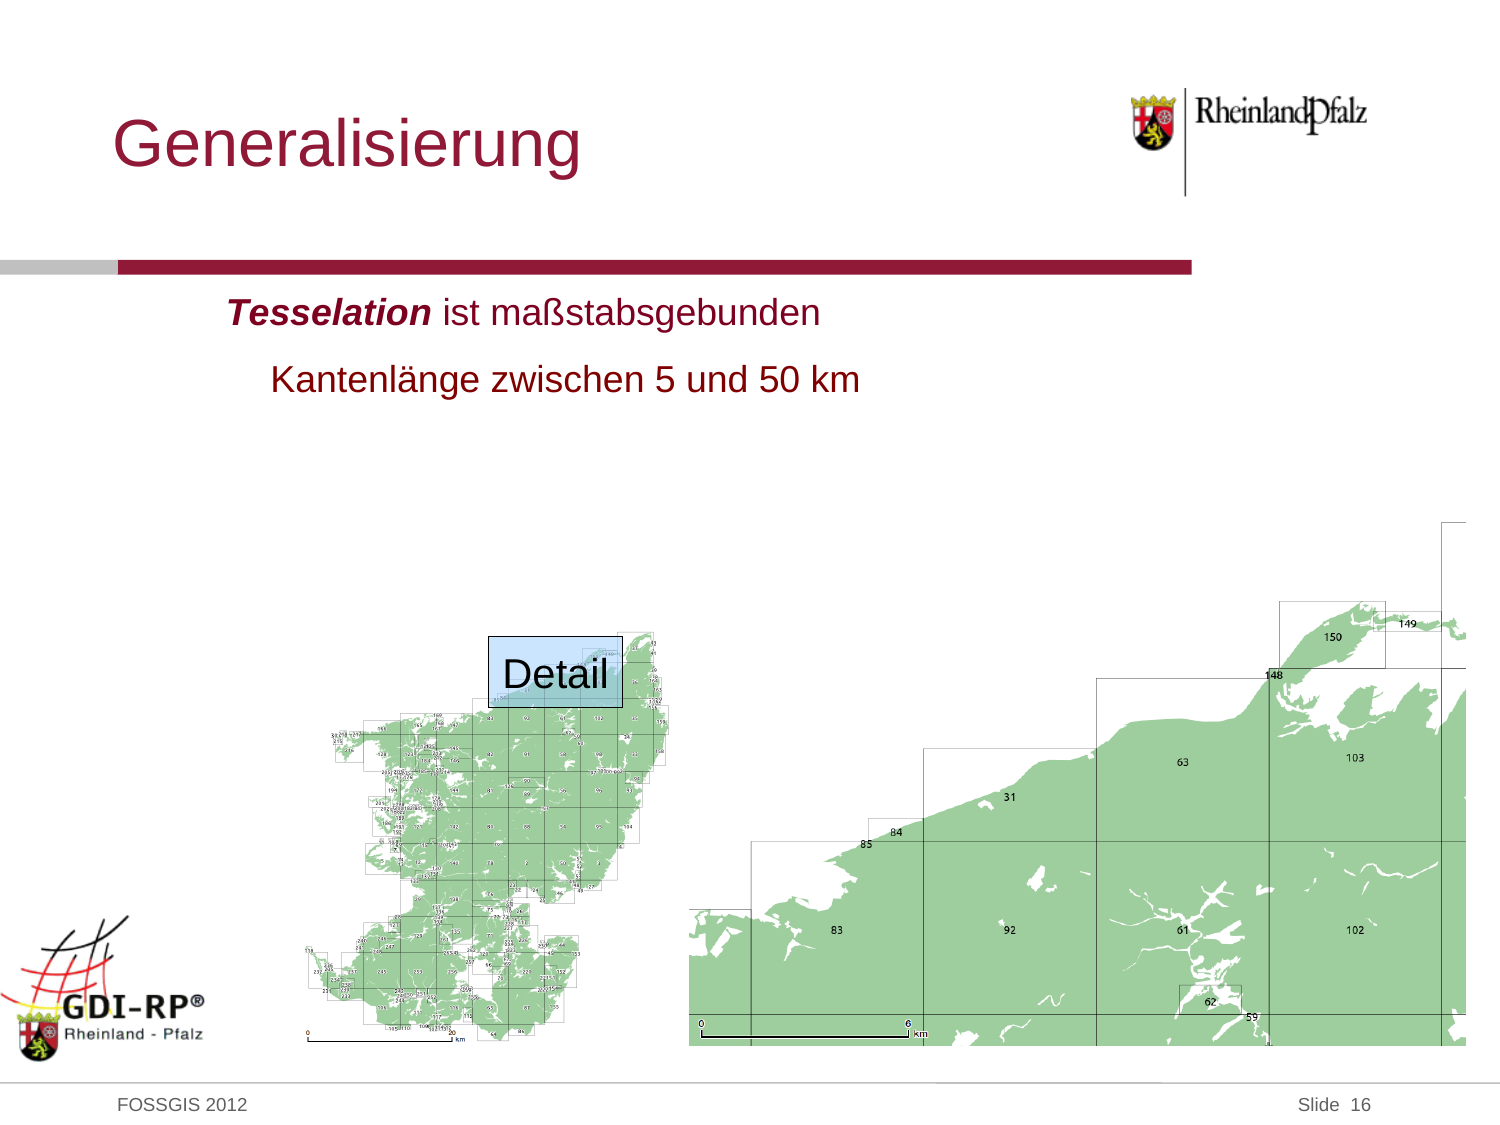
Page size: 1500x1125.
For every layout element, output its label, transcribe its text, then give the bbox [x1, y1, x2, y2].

title Generalisierung [112, 63, 1071, 224]
picture [689, 494, 1466, 1046]
picture [302, 622, 677, 1046]
picture [1131, 88, 1447, 198]
list Tesselation ist maßstabsgebunden Kantenlänge zwischen 5 und 50 km [212, 295, 1477, 808]
text_box Detail [488, 636, 623, 708]
picture [0, 915, 207, 1063]
